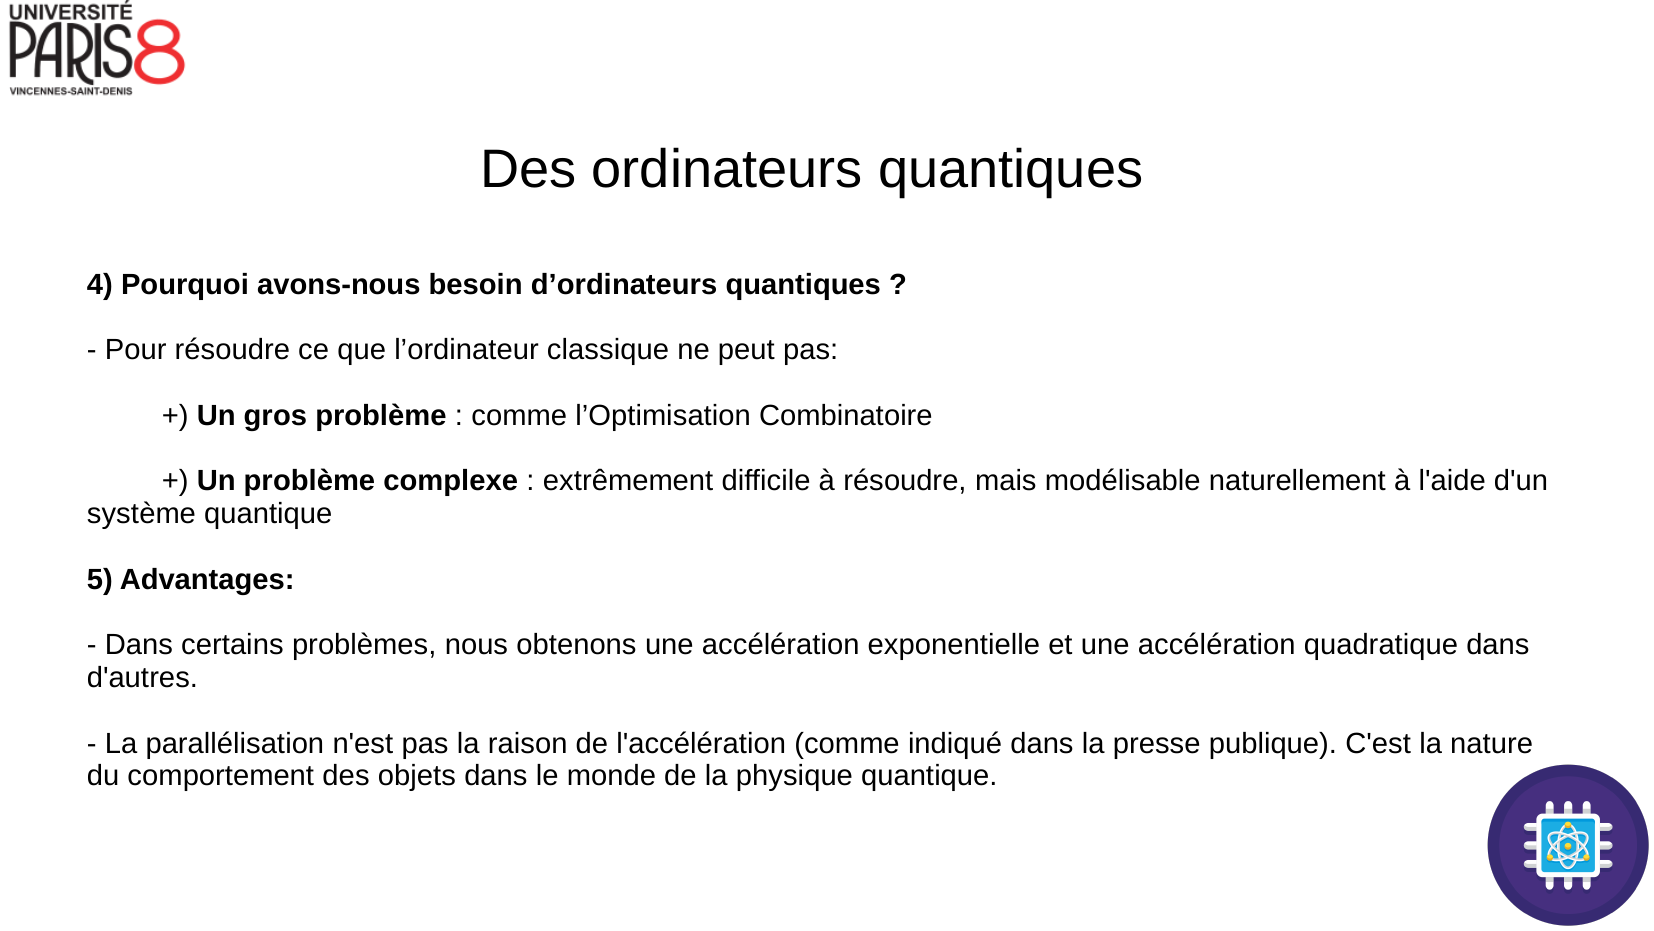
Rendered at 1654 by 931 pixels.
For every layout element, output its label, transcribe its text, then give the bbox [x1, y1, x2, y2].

picture [0, 0, 192, 100]
picture [1482, 759, 1654, 931]
title Des ordinateurs quantiques [86, 112, 1538, 226]
subtitle 4) Pourquoi avons-nous besoin d’ordinateurs quantiques ? - Pour résoudre ce que l’ordinateur classique ne peut pas: +) Un gros problème : comme l’Optimisation Combinatoire +) Un problème complexe : extrêmement difficile à résoudre, mais modélisable naturellement à l'aide d'un système quantique 5) Advantages: - Dans certains problèmes, nous obtenons une accélération exponentielle et une accélération quadratique dans d'autres. - La parallélisation n'est pas la raison de l'accélération (comme indiqué dans la presse publique). C'est la nature du comportement des objets dans le monde de la physique quantique. [86, 267, 1576, 808]
